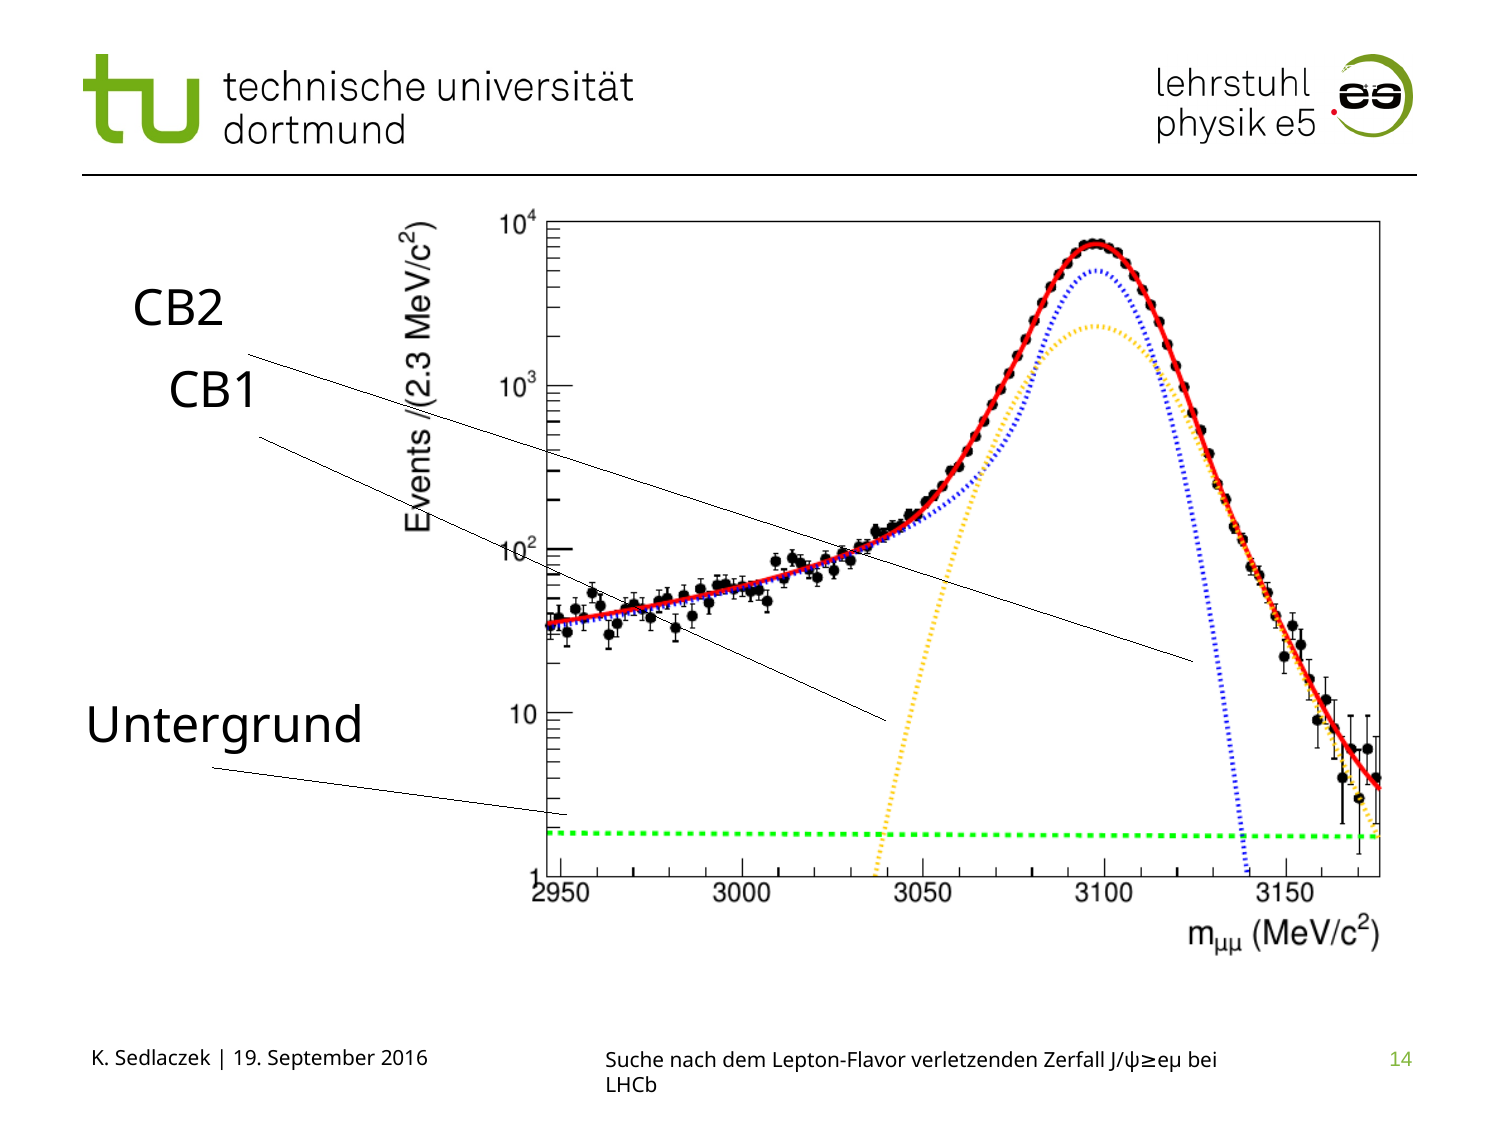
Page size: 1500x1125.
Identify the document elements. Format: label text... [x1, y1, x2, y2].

text_box Suche nach dem Lepton-Flavor verletzenden Zerfall J/ψ≥eµ bei LHCb [590, 1039, 1288, 1093]
text_box K. Sedlaczek | 19. September 2016 [76, 1037, 513, 1113]
picture [381, 197, 1489, 957]
text_box CB2 [118, 267, 272, 343]
text_box Untergrund [70, 685, 362, 760]
text_box CB1 [153, 350, 276, 426]
picture [83, 54, 633, 144]
picture [1158, 54, 1413, 144]
